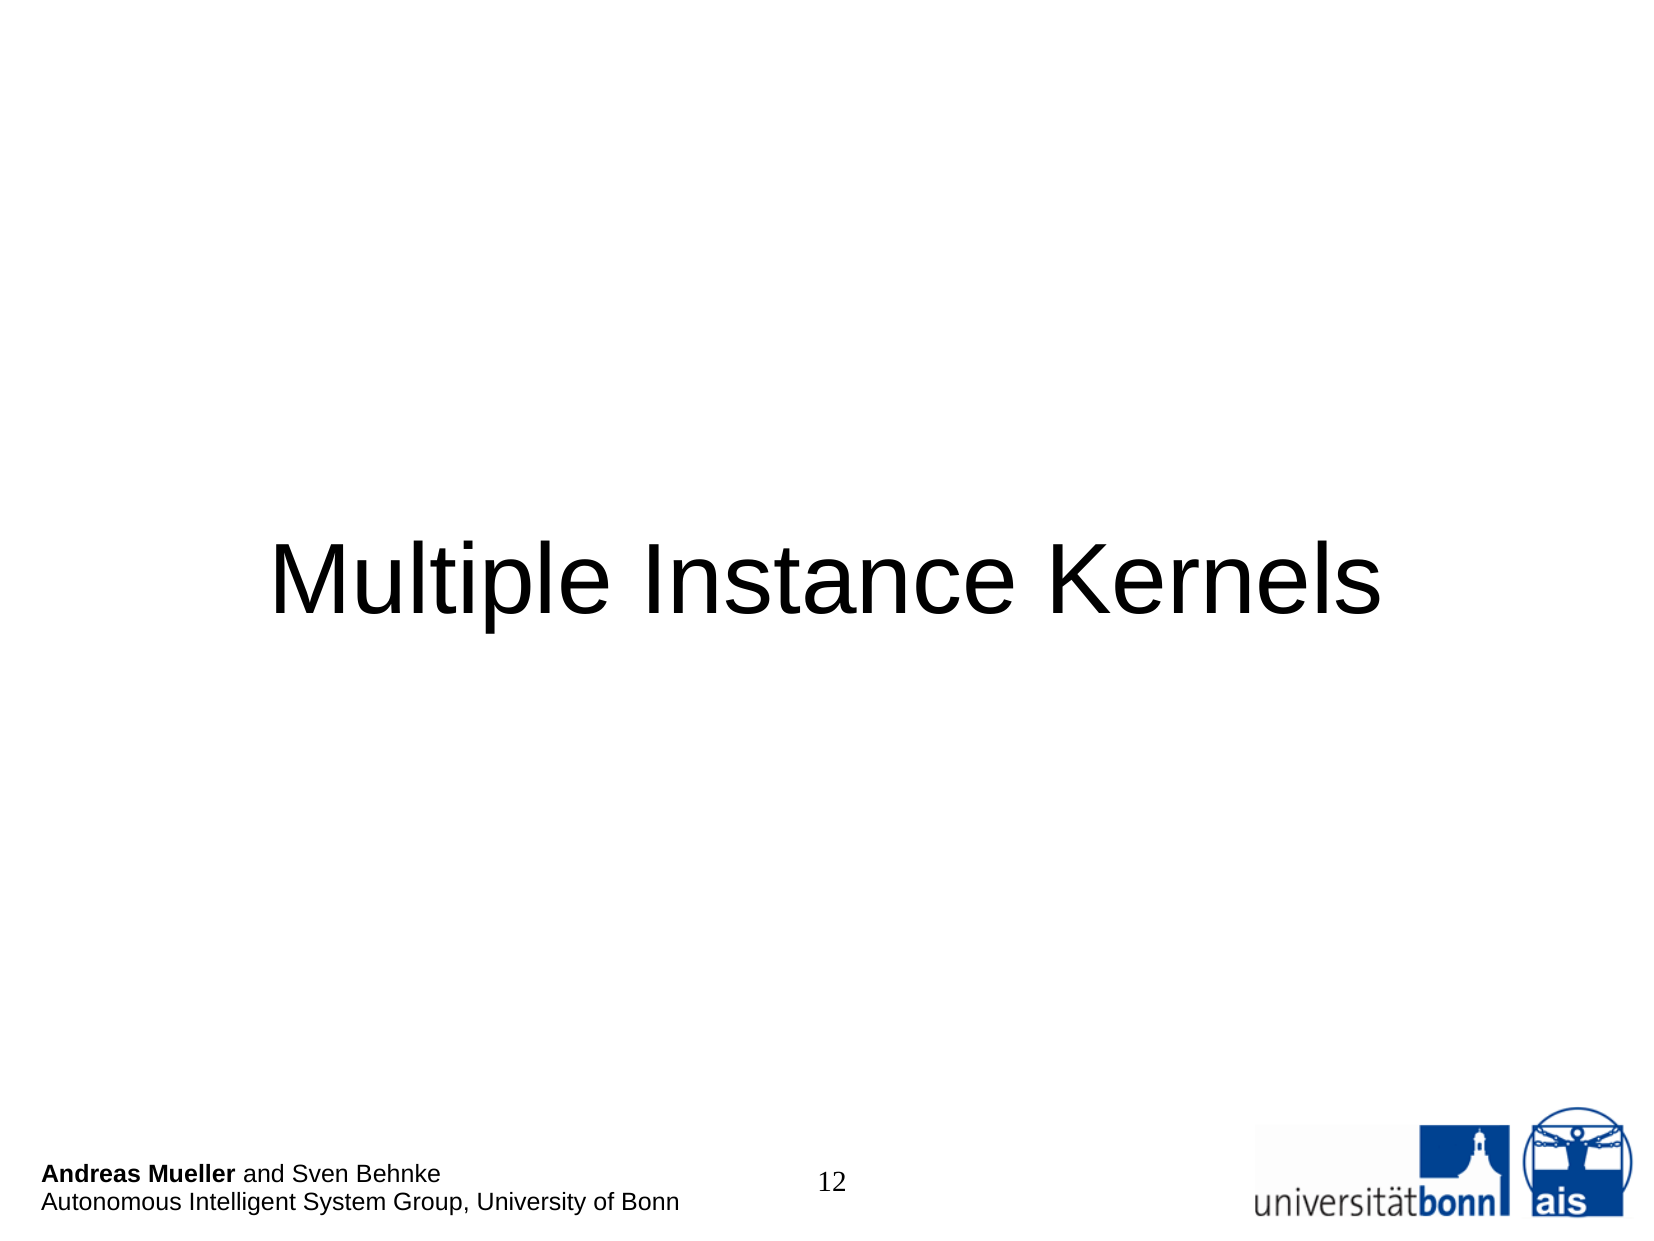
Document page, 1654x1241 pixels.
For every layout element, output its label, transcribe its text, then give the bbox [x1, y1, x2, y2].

picture [1255, 1106, 1635, 1220]
subtitle Multiple Instance Kernels [82, 49, 1571, 1109]
